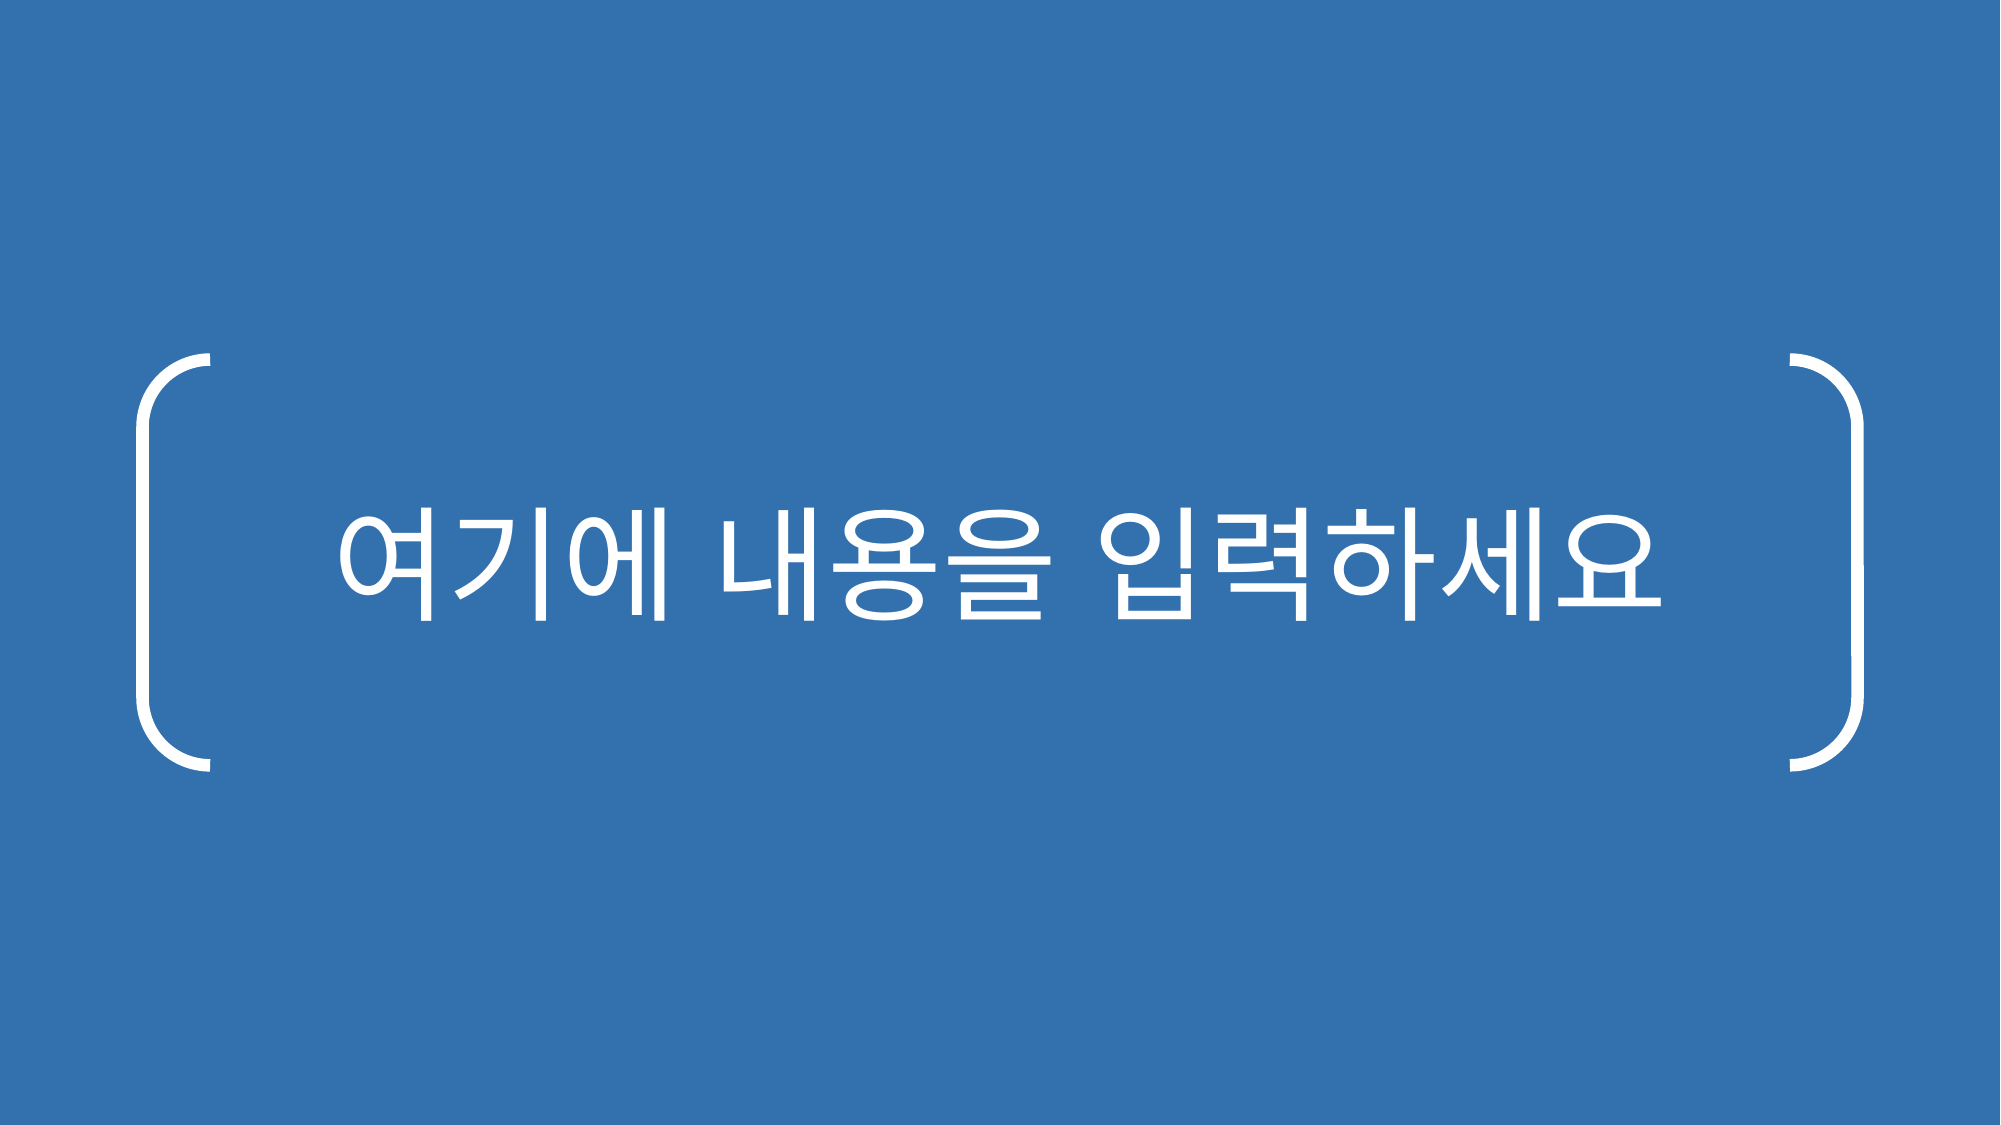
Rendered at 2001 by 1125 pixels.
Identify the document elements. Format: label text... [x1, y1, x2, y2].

text_box 여기에 내용을 입력하세요 [317, 479, 1683, 644]
